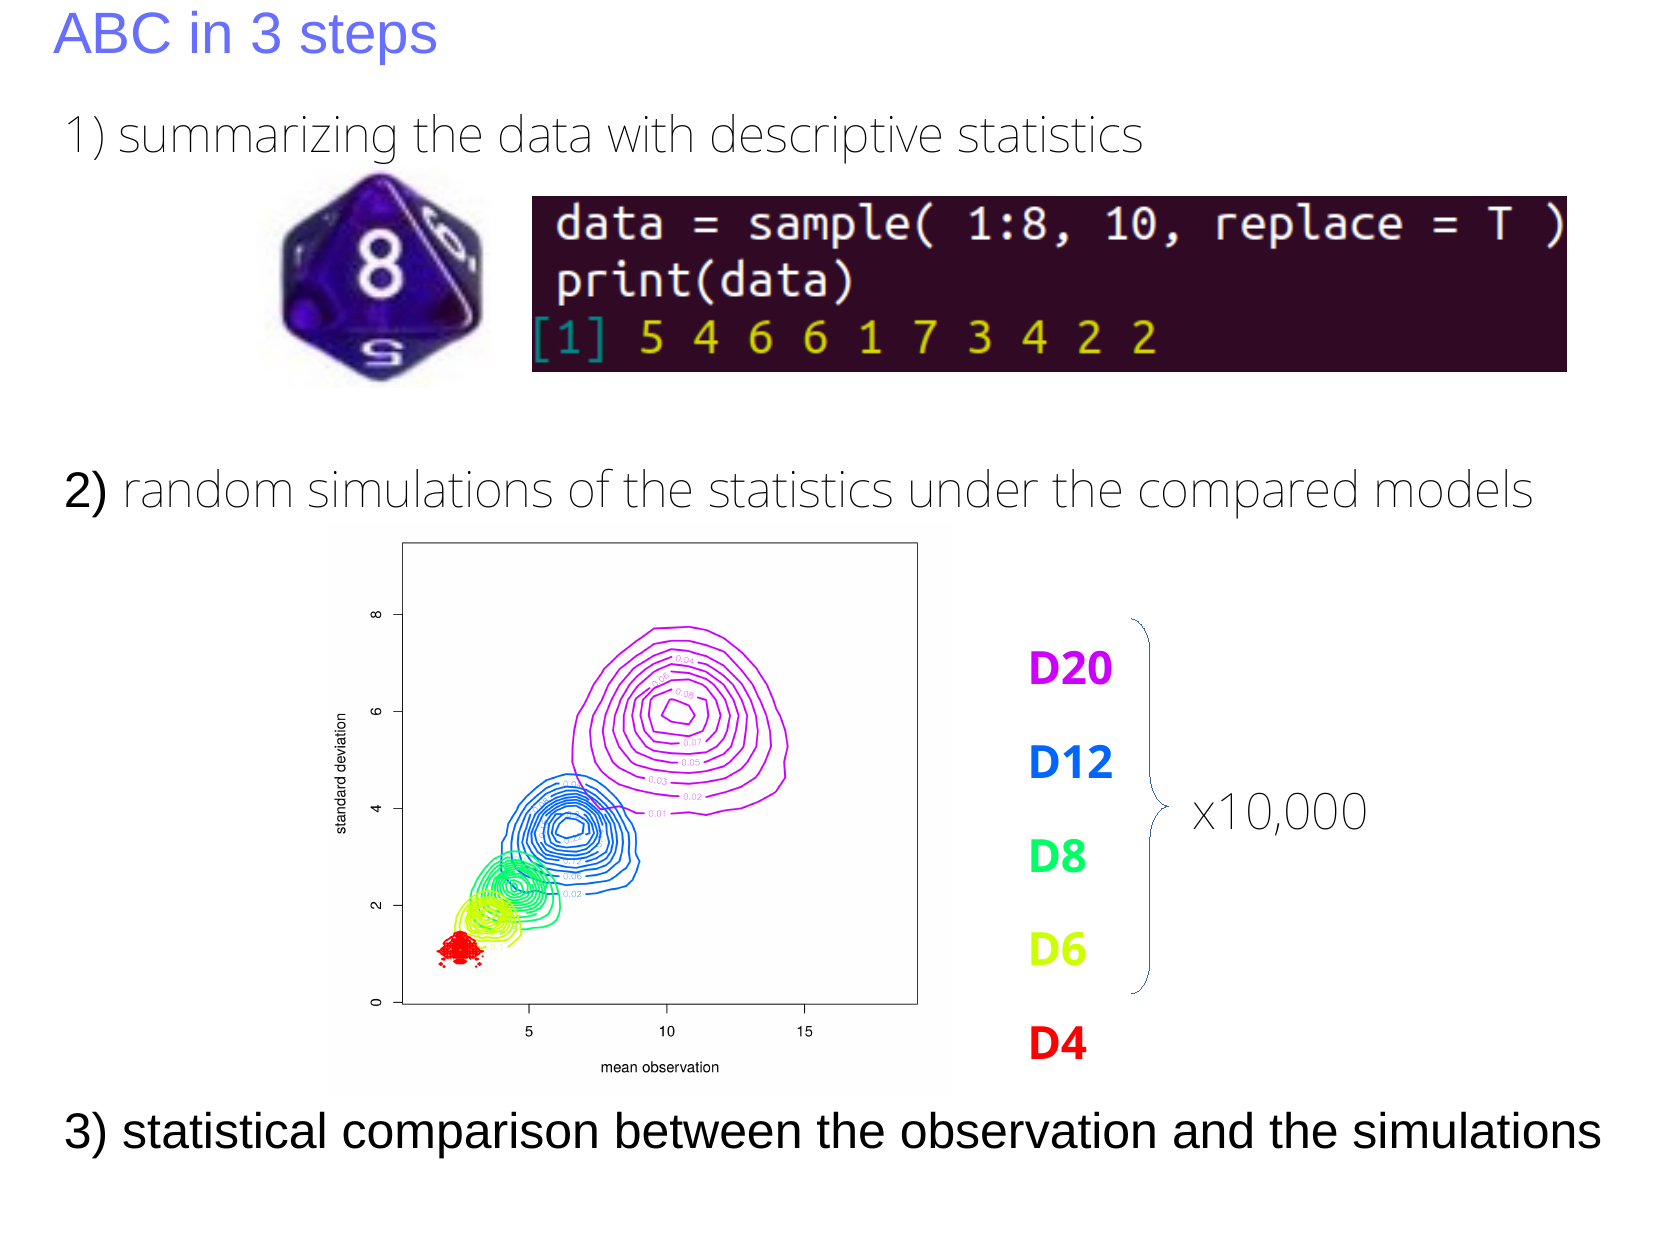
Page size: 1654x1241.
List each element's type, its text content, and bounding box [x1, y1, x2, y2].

text_box D20 D12 D8 D6 D4 [1012, 596, 1213, 997]
picture [253, 215, 492, 388]
picture [329, 580, 954, 1095]
text_box 1) summarizing the data with descriptive statistics [49, 92, 1177, 215]
picture [532, 196, 1567, 372]
text_box ABC in 3 steps [38, 0, 1607, 73]
text_box x10,000 [1213, 768, 1391, 840]
text_box 2) random simulations of the statistics under the compared models [49, 446, 1563, 580]
text_box 3) statistical comparison between the observation and the simulations [49, 1096, 1628, 1241]
